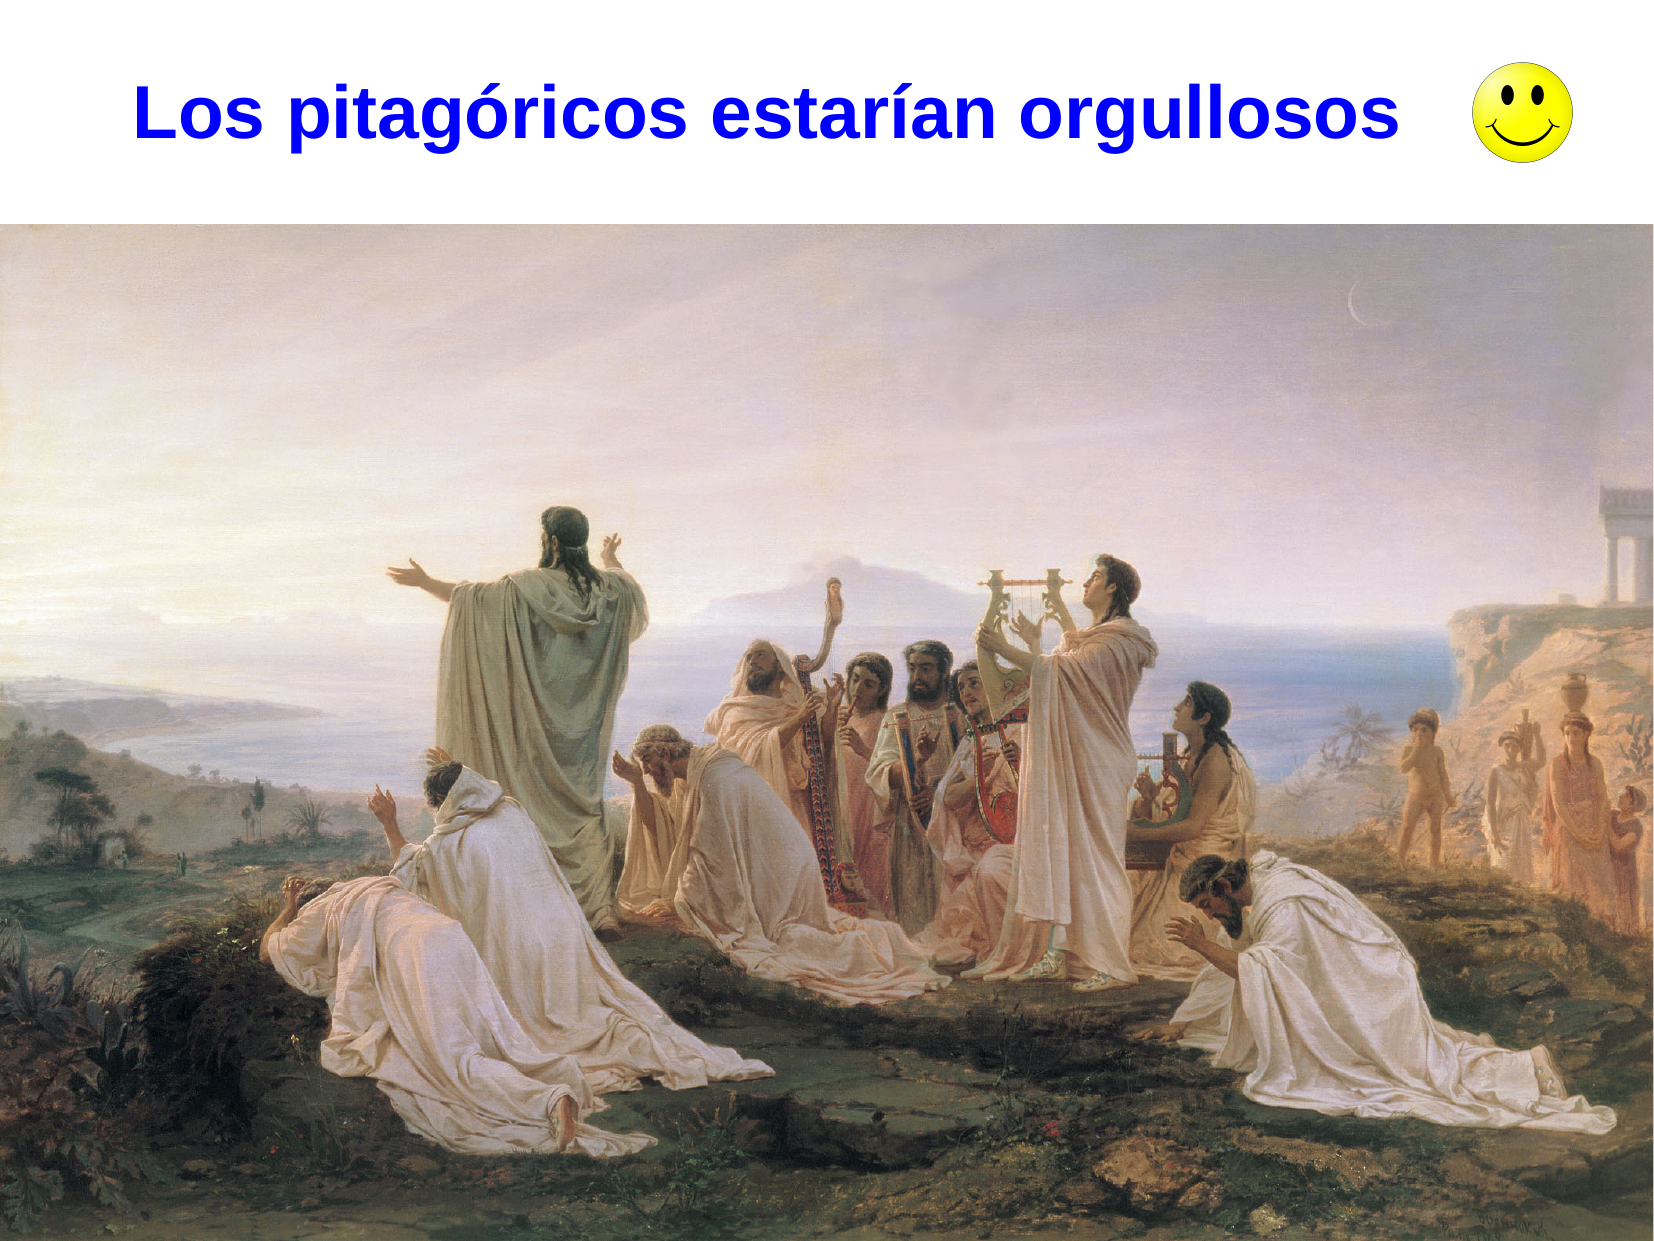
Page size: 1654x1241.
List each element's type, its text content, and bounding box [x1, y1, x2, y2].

picture [1470, 60, 1575, 166]
text_box Los pitagóricos estarían orgullosos [19, 59, 1516, 166]
picture [0, 224, 1654, 1241]
